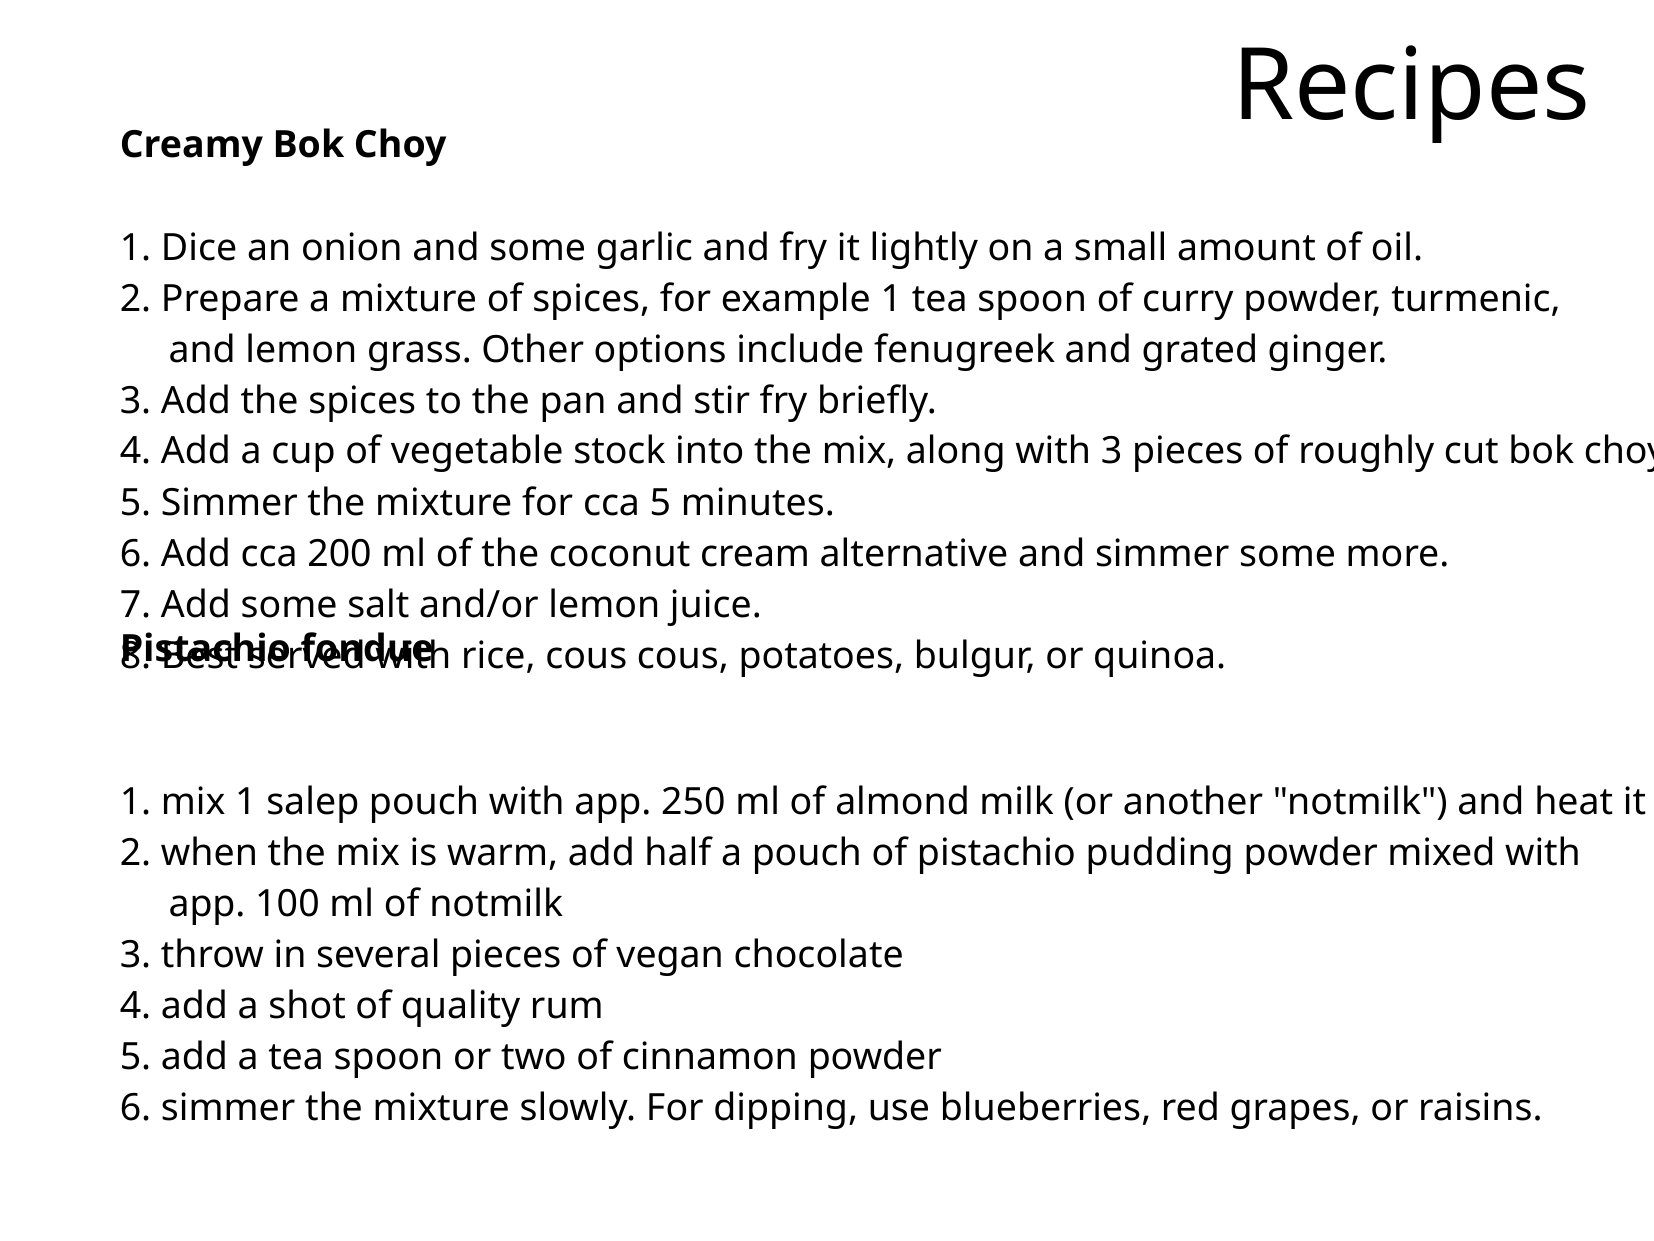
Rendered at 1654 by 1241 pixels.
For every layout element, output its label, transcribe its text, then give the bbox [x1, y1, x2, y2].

text_box Recipes [1217, 5, 1636, 121]
text_box Pistachio fondue 1. mix 1 salep pouch with app. 250 ml of almond milk (or another "notmilk") and heat it up 2. when the mix is warm, add half a pouch of pistachio pudding powder mixed with app. 100 ml of notmilk 3. throw in several pieces of vegan chocolate 4. add a shot of quality rum 5. add a tea spoon or two of cinnamon powder 6. simmer the mixture slowly. For dipping, use blueberries, red grapes, or raisins. [105, 614, 1534, 1007]
text_box Creamy Bok Choy 1. Dice an onion and some garlic and fry it lightly on a small amount of oil. 2. Prepare a mixture of spices, for example 1 tea spoon of curry powder, turmenic, and lemon grass. Other options include fenugreek and grated ginger. 3. Add the spices to the pan and stir fry briefly. 4. Add a cup of vegetable stock into the mix, along with 3 pieces of roughly cut bok choy. 5. Simmer the mixture for cca 5 minutes. 6. Add cca 200 ml of the coconut cream alternative and simmer some more. 7. Add some salt and/or lemon juice. 8. Best served with rice, cous cous, potatoes, bulgur, or quinoa. [105, 110, 1516, 541]
